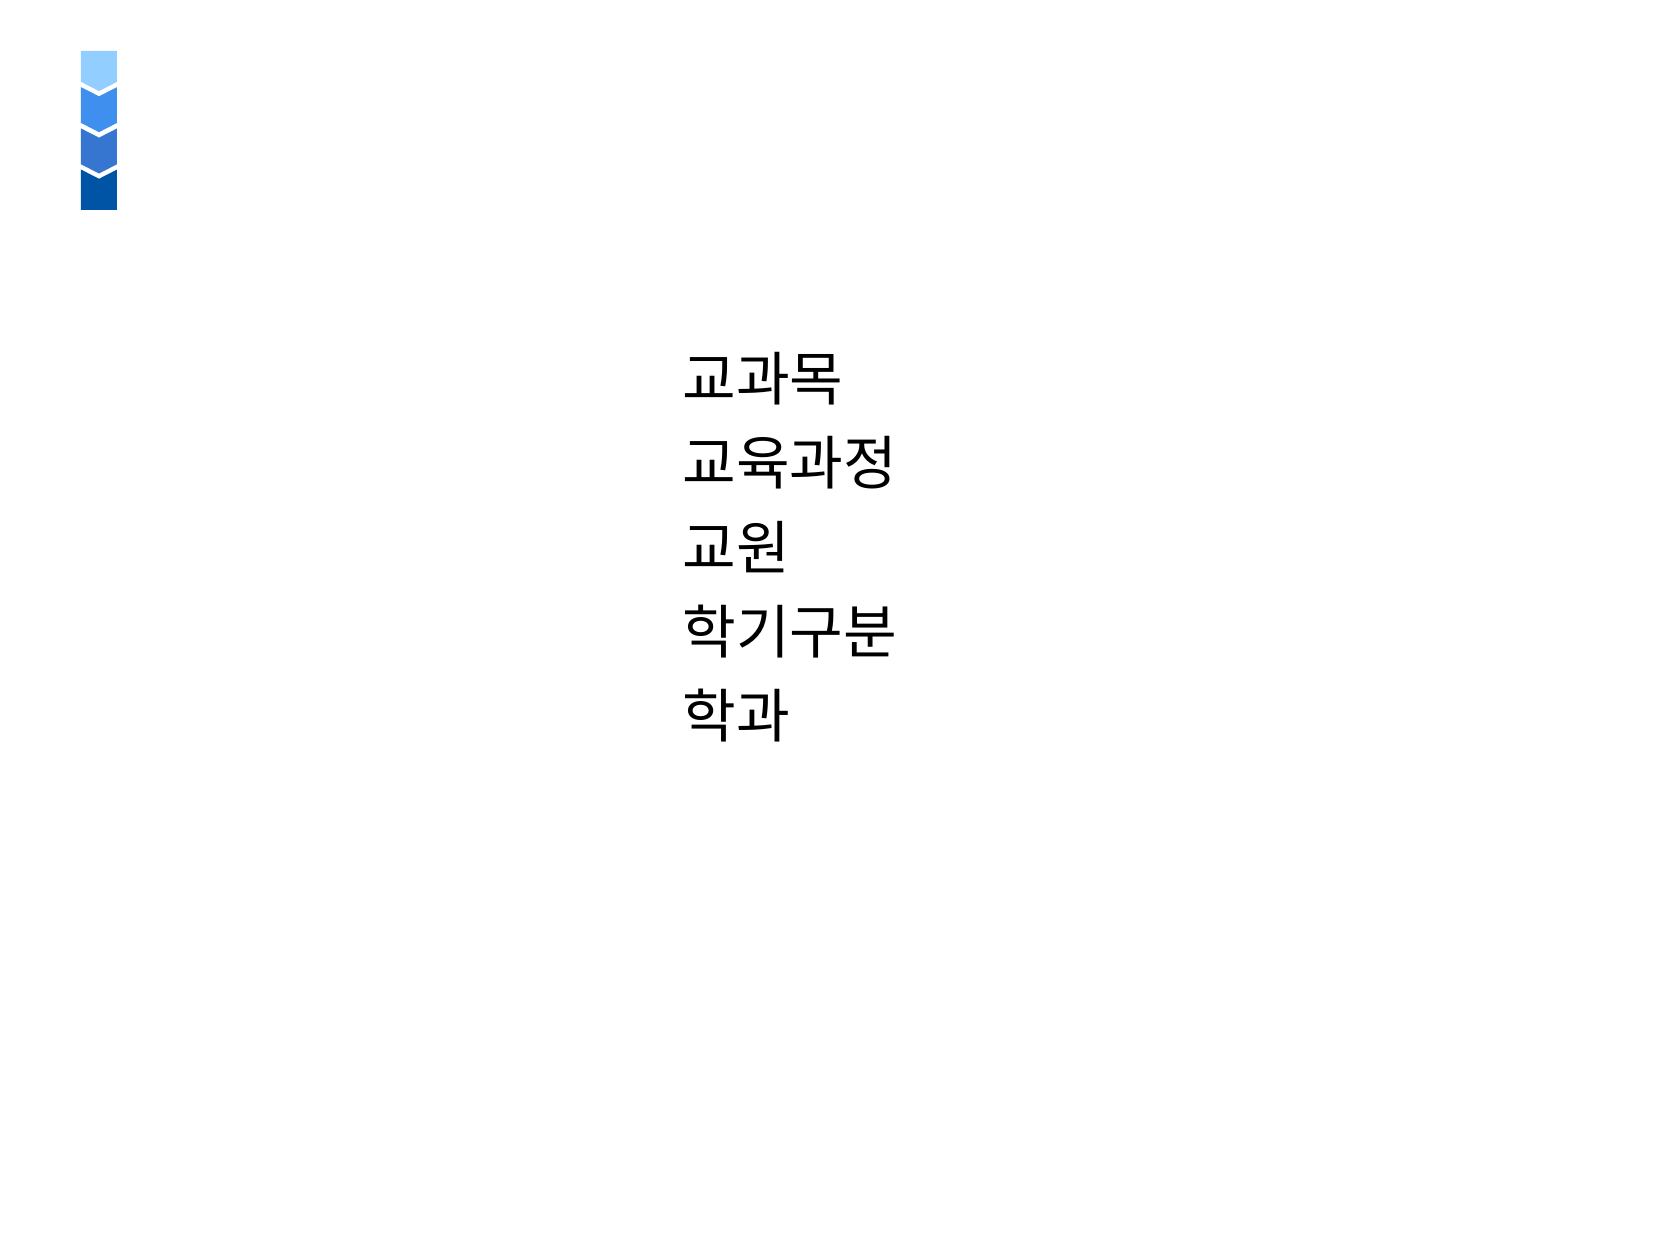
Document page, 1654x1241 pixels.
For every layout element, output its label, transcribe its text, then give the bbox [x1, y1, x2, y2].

picture [80, 47, 117, 213]
subtitle 교과목 교육과정 교원 학기구분 학과 [682, 315, 1171, 773]
